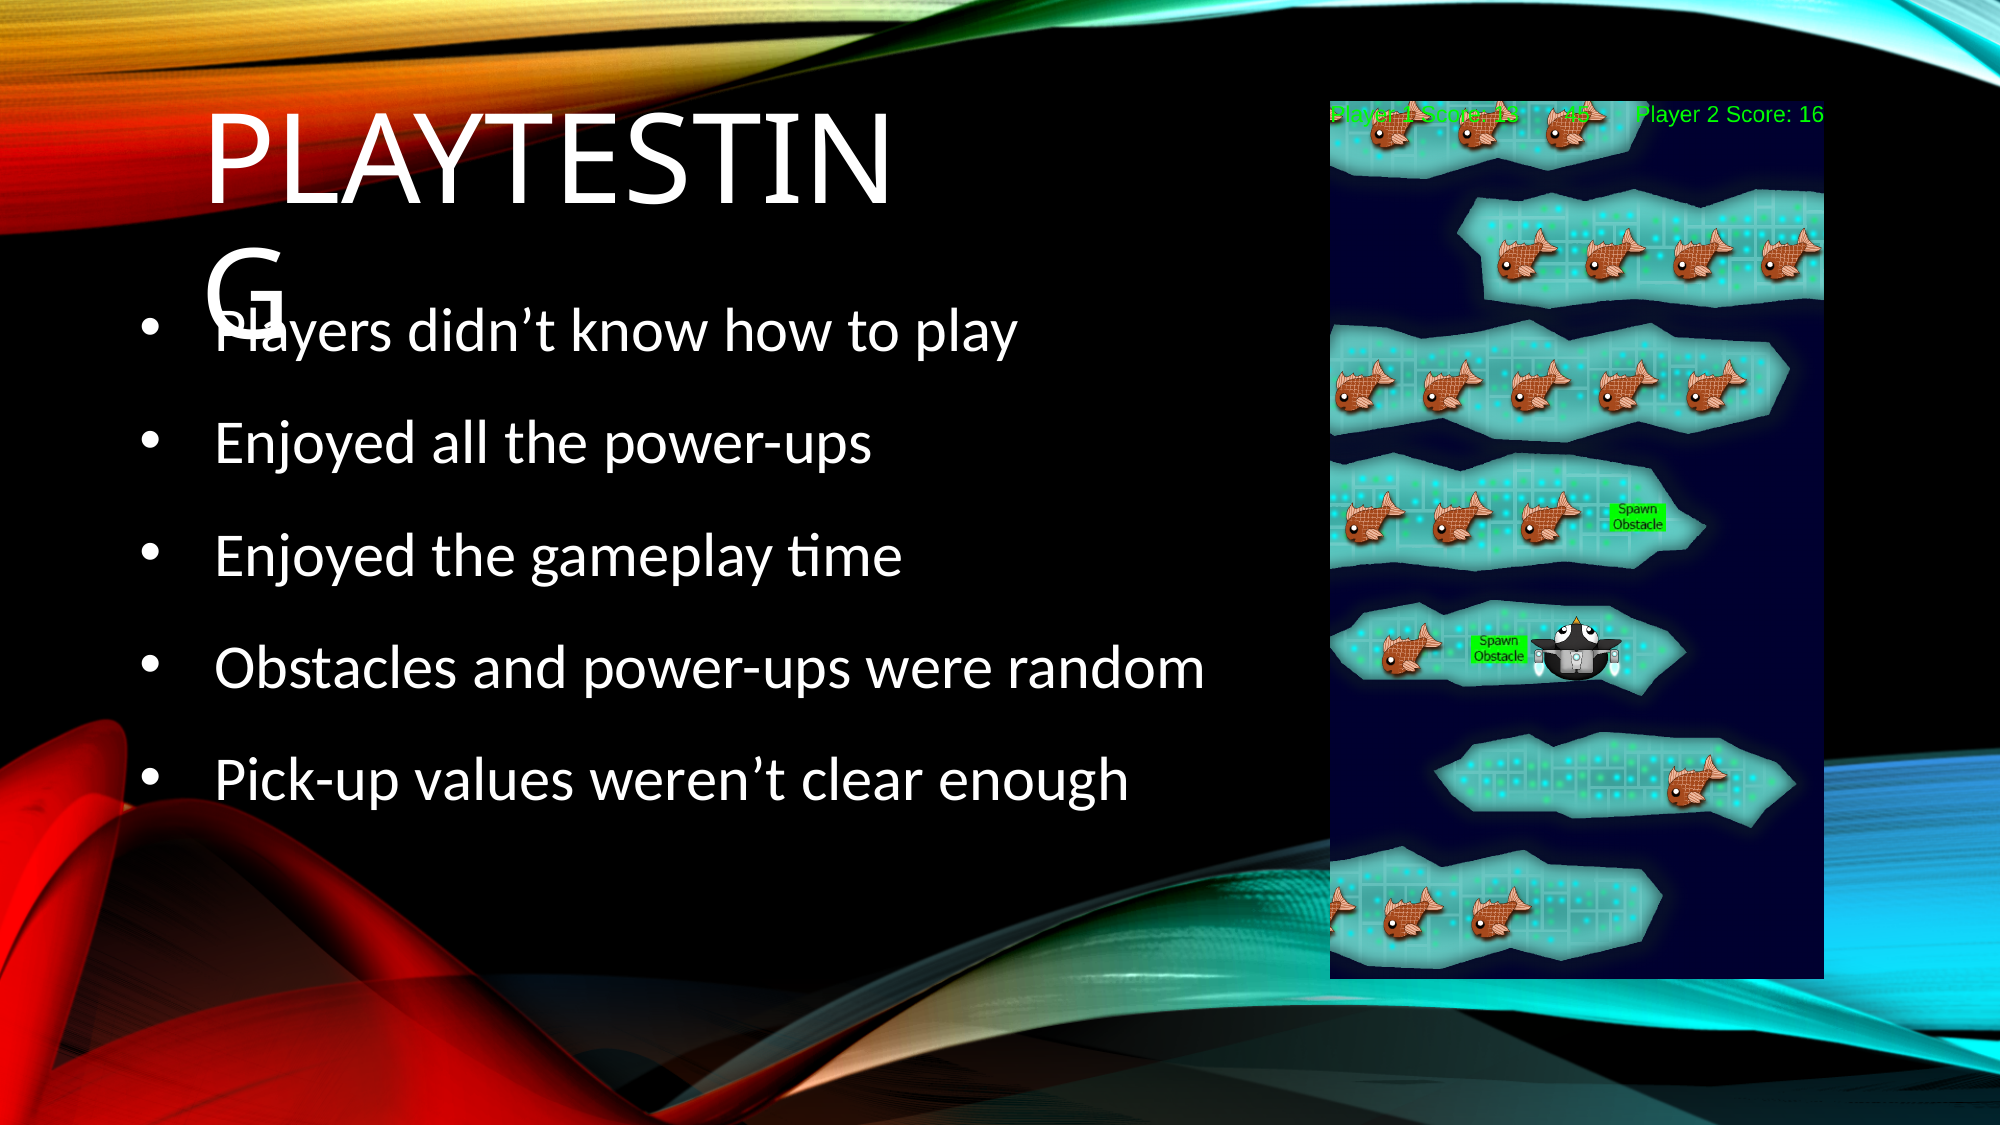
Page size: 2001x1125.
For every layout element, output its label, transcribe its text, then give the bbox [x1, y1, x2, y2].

title Playtesting [185, 88, 1000, 231]
text_box Players didn’t know how to play Enjoyed all the power-ups Enjoyed the gameplay time Obstacles and power-ups were random Pick-up values weren’t clear enough [124, 243, 1330, 828]
picture [1330, 101, 1824, 979]
